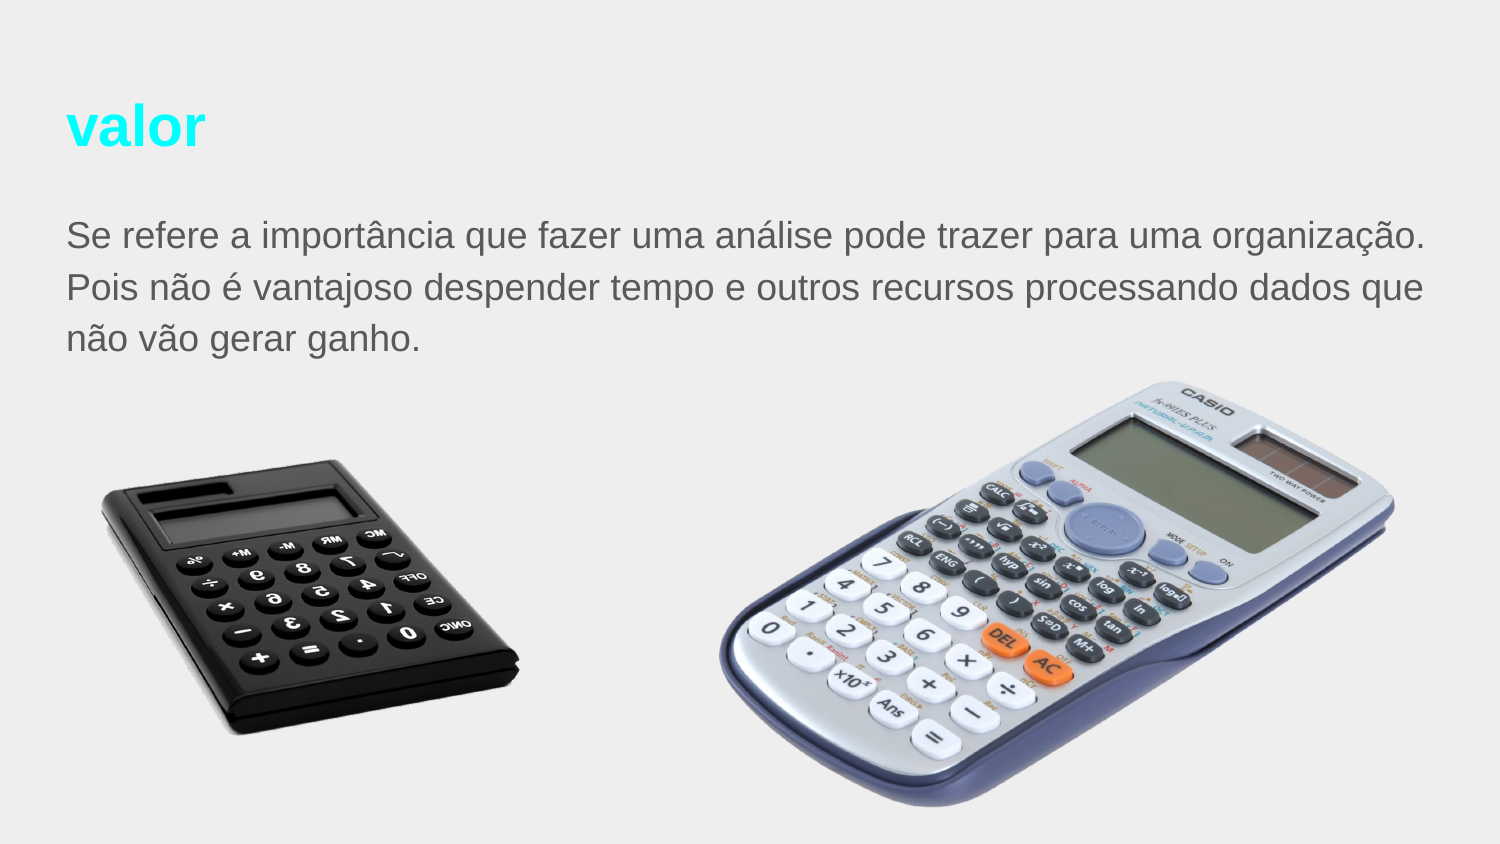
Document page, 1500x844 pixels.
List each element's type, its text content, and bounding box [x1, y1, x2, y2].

list Se refere a importância que fazer uma análise pode trazer para uma organização. Pois não é vantajoso despender tempo e outros recursos processando dados que não vão gerar ganho. [51, 189, 1449, 750]
picture [86, 421, 538, 761]
title valor [51, 72, 1449, 167]
picture [699, 348, 1417, 829]
